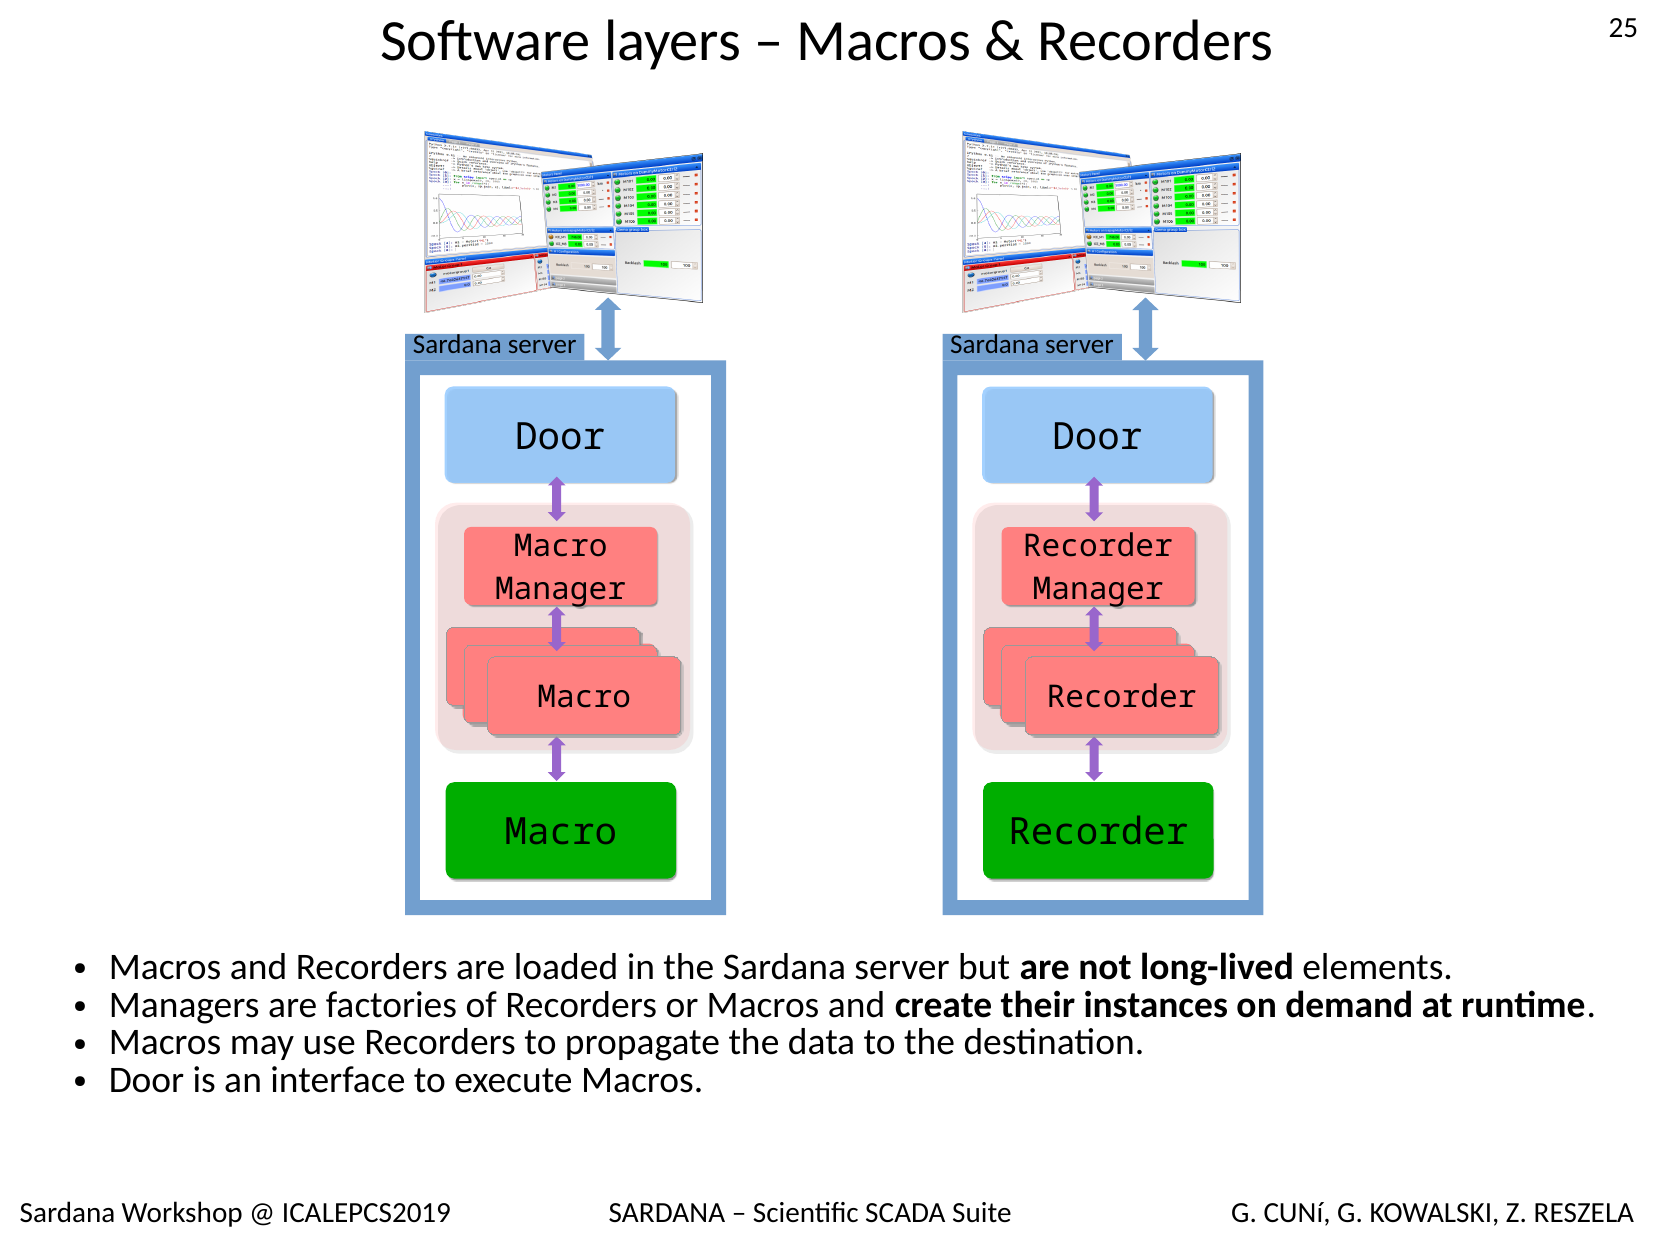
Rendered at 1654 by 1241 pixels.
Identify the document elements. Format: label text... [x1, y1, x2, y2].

text_box Macro [464, 645, 658, 723]
text_box Macro [445, 782, 677, 879]
text_box Sardana server [942, 333, 1122, 361]
text_box Macro [487, 656, 681, 735]
text_box Macros and Recorders are loaded in the Sardana server but are not long-lived elements. Managers are factories of Recorders or Macros and create their instances on demand at runtime. Macros may use Recorders to propagate the data to the destination. Door is an interface to execute Macros. [58, 943, 1621, 1146]
text_box Sardana server [405, 333, 585, 361]
picture [406, 131, 703, 314]
text_box Recorder Manager [1001, 527, 1195, 605]
text_box Macro Manager [464, 526, 658, 605]
title Software layers – Macros & Recorders [82, 2, 1571, 91]
picture [944, 131, 1241, 314]
text_box [942, 297, 1264, 916]
text_box Door [444, 386, 676, 483]
text_box Macro [1001, 645, 1195, 723]
text_box Recorder [983, 782, 1214, 879]
text_box Recorder [1025, 656, 1219, 735]
text_box Door [982, 386, 1213, 483]
text_box [405, 297, 727, 916]
